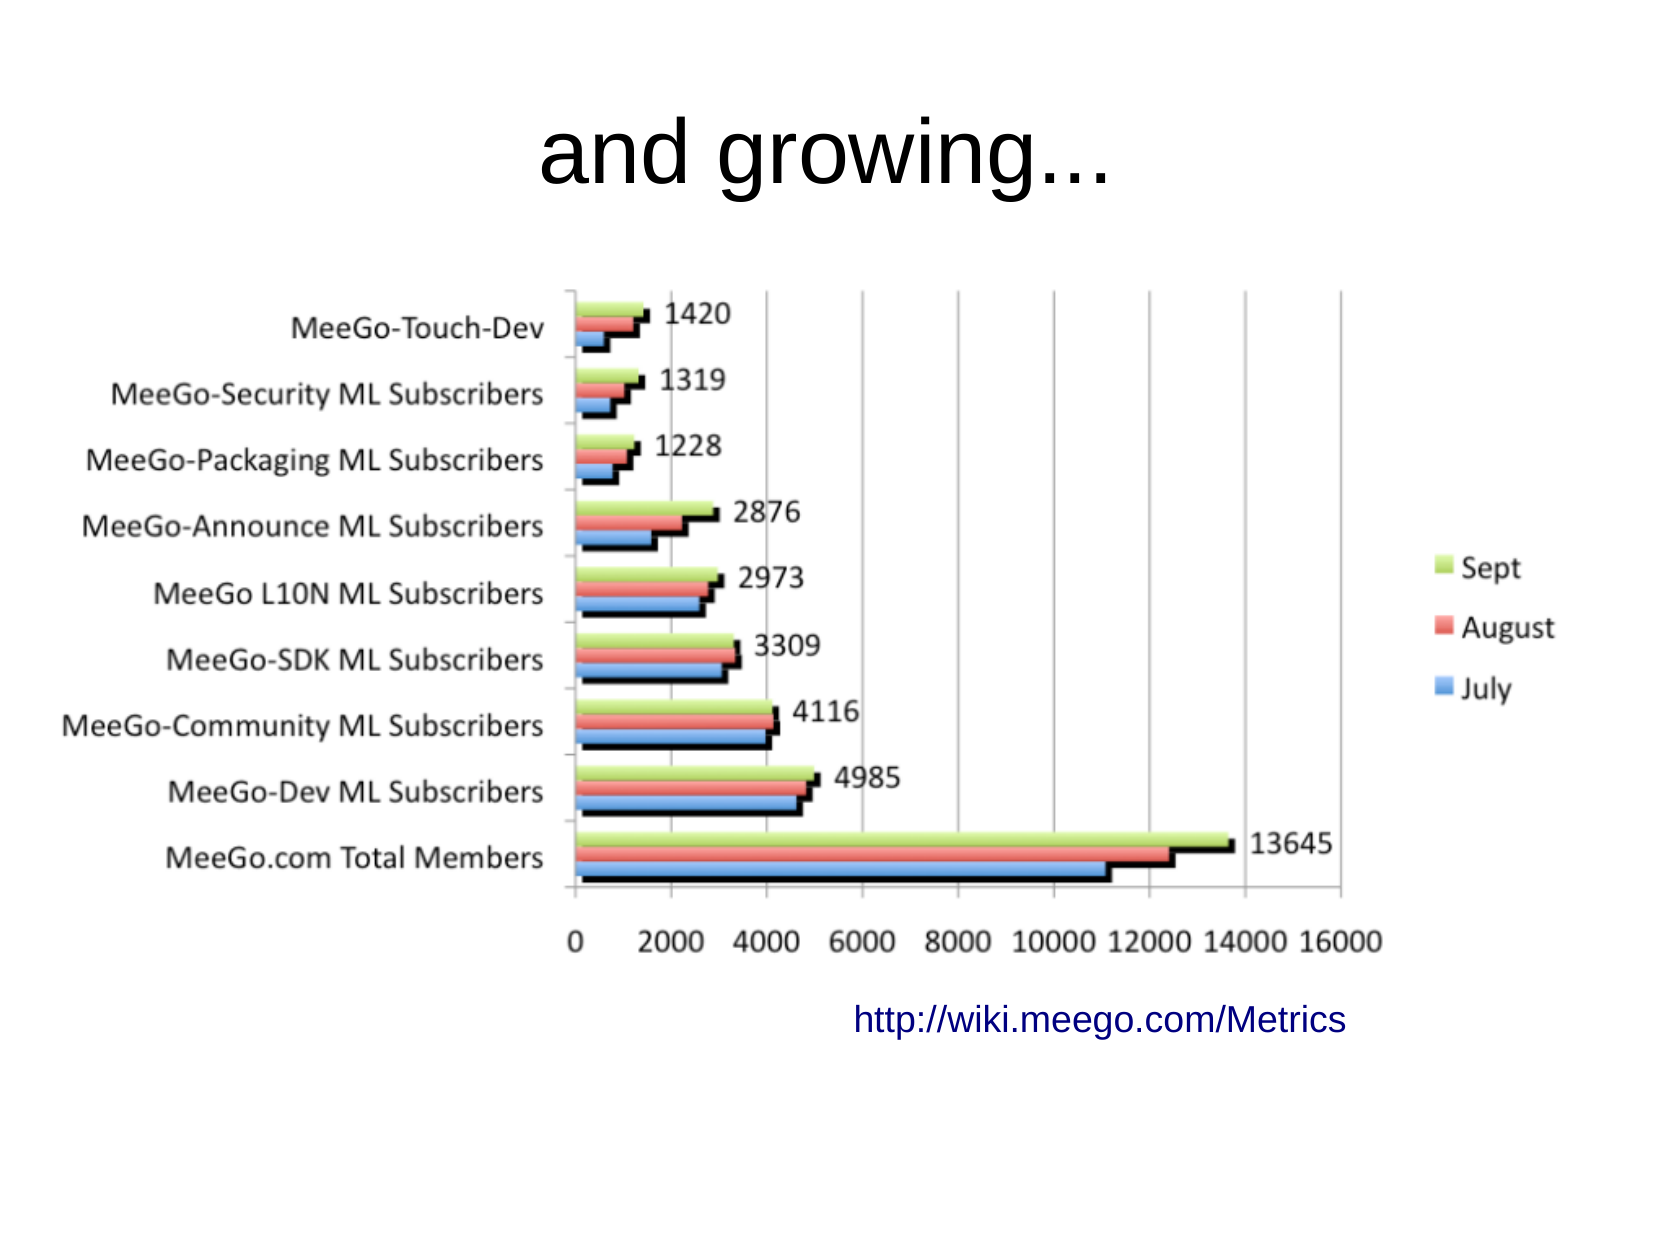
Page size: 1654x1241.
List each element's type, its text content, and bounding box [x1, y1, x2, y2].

title and growing... [82, 49, 1571, 257]
text_box http://wiki.meego.com/Metrics [838, 991, 1363, 1048]
picture [38, 262, 1575, 992]
